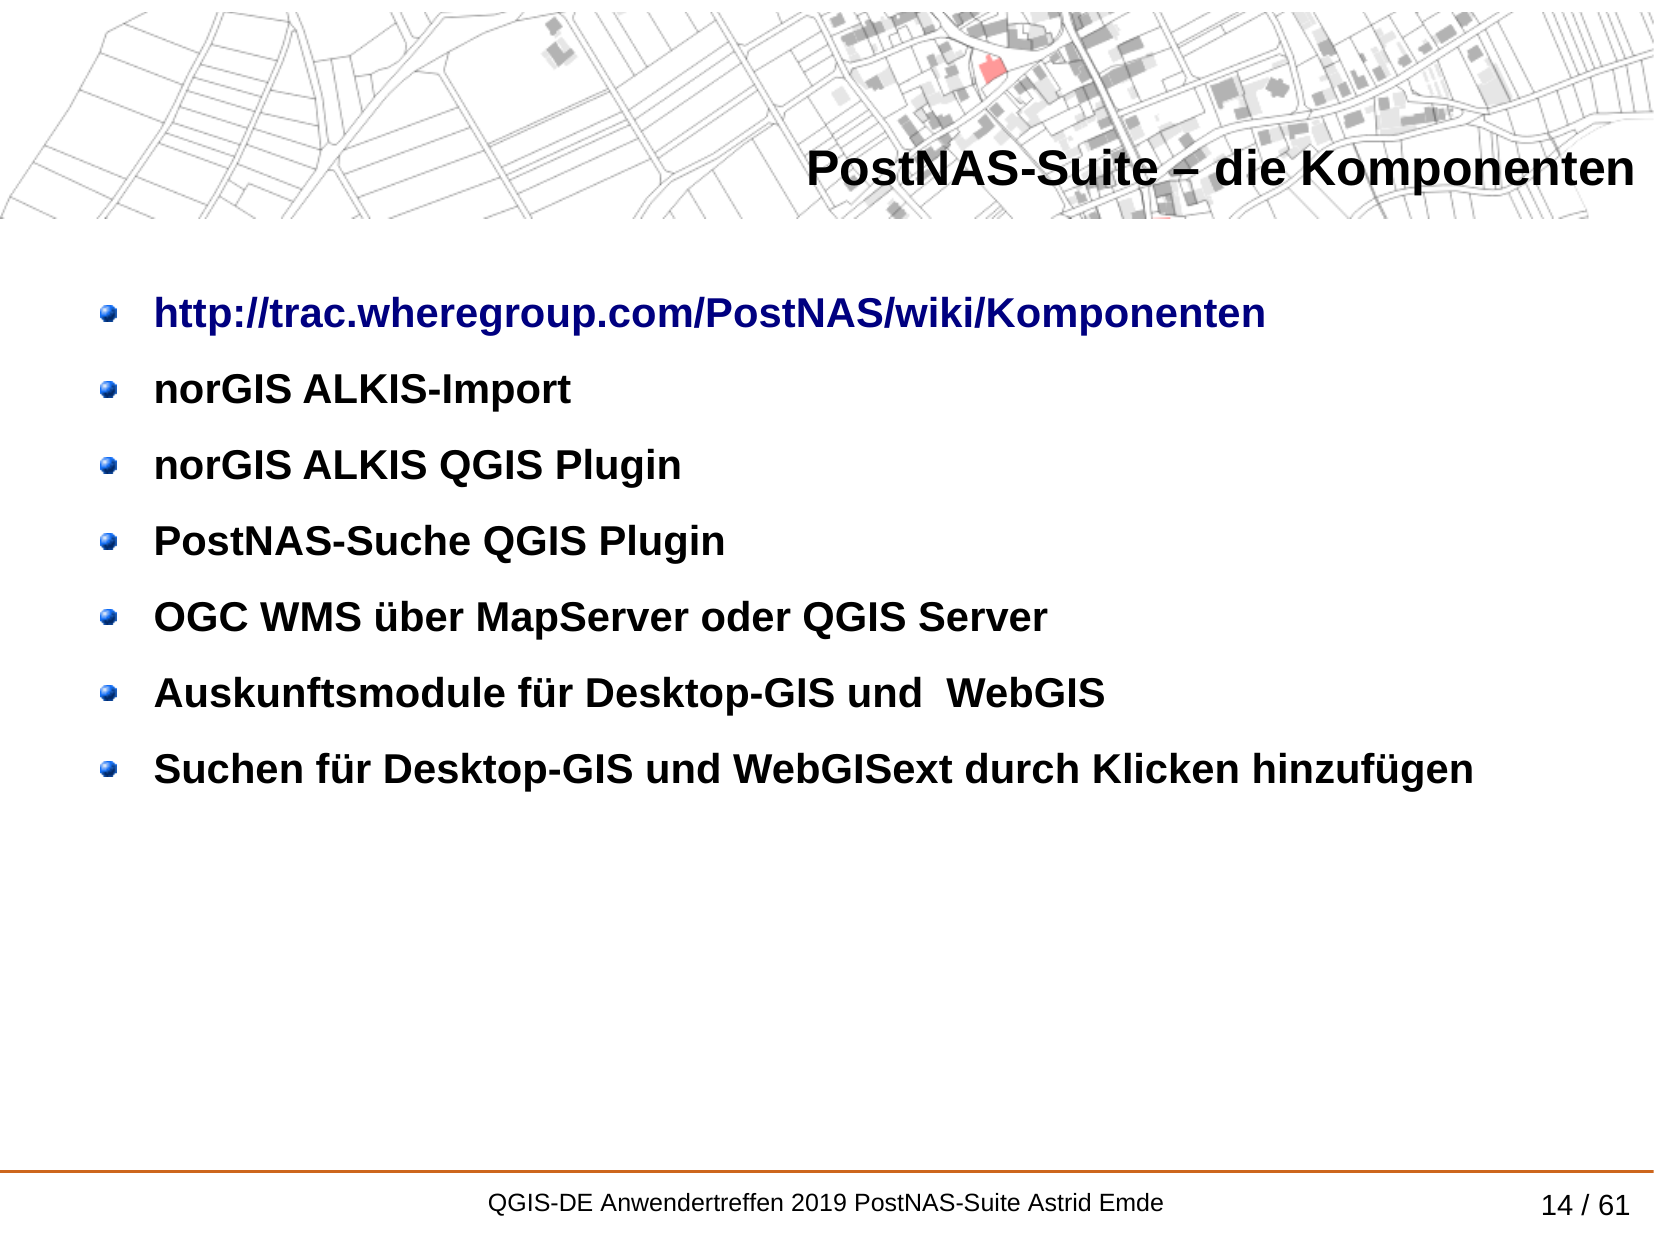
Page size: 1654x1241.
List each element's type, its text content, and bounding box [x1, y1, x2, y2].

list http://trac.wheregroup.com/PostNAS/wiki/Komponenten norGIS ALKIS-Import norGIS ALKIS QGIS Plugin PostNAS-Suche QGIS Plugin OGC WMS über MapServer oder QGIS Server Auskunftsmodule für Desktop-GIS und WebGIS Suchen für Desktop-GIS und WebGISext durch Klicken hinzufügen [82, 290, 1571, 1109]
title PostNAS-Suite – die Komponenten [249, 123, 1637, 213]
